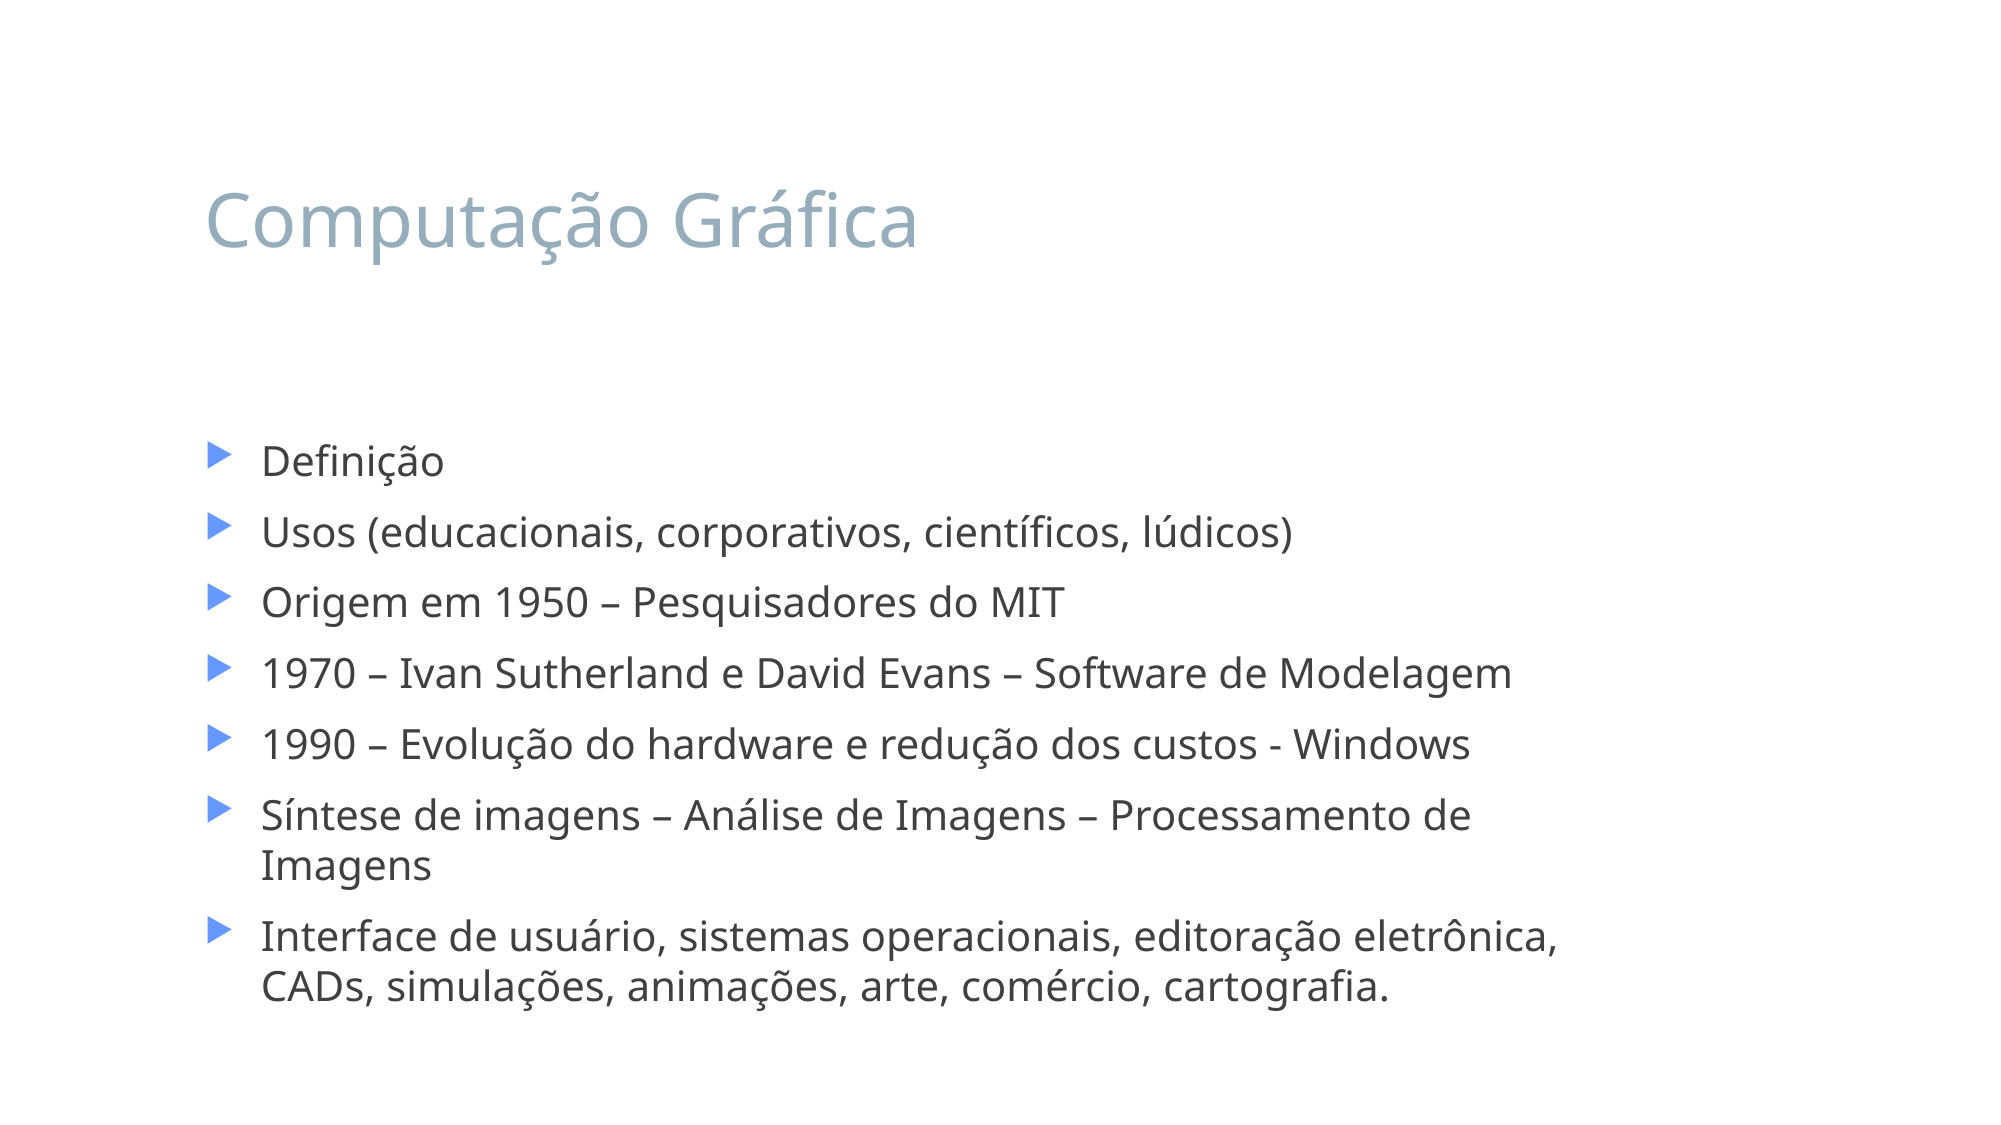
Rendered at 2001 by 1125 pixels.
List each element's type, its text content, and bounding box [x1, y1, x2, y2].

list Definição Usos (educacionais, corporativos, científicos, lúdicos) Origem em 1950 – Pesquisadores do MIT 1970 – Ivan Sutherland e David Evans – Software de Modelagem 1990 – Evolução do hardware e redução dos custos - Windows Síntese de imagens – Análise de Imagens – Processamento de Imagens Interface de usuário, sistemas operacionais, editoração eletrônica, CADs, simulações, animações, arte, comércio, cartografia. [189, 427, 1638, 988]
title Computação Gráfica [189, 159, 1627, 276]
